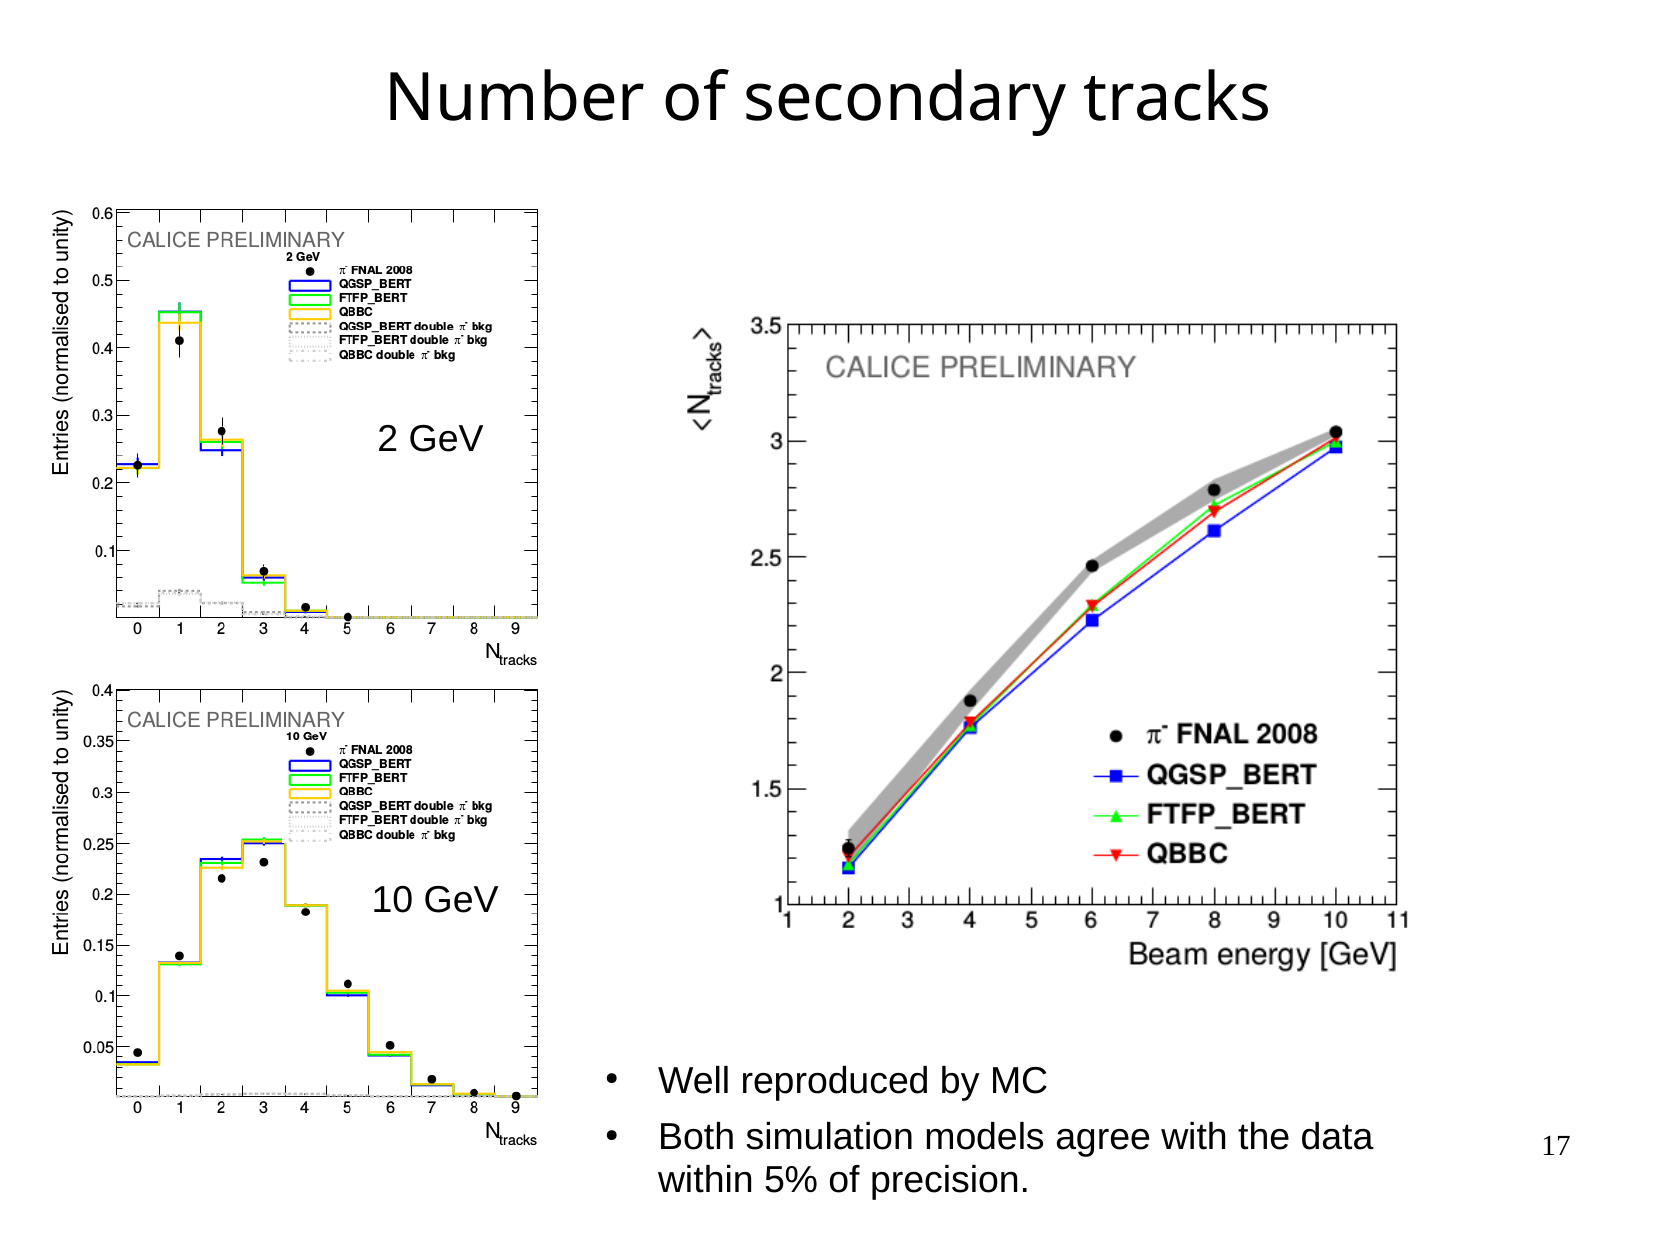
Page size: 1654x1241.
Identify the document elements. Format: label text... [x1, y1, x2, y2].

list Well reproduced by MC Both simulation models agree with the data within 5% of precision. [587, 1059, 1396, 1218]
text_box 2 GeV [362, 410, 499, 468]
title Number of secondary tracks [85, 52, 1571, 138]
text_box 10 GeV [356, 870, 514, 928]
picture [677, 248, 1471, 979]
picture [48, 176, 573, 1145]
